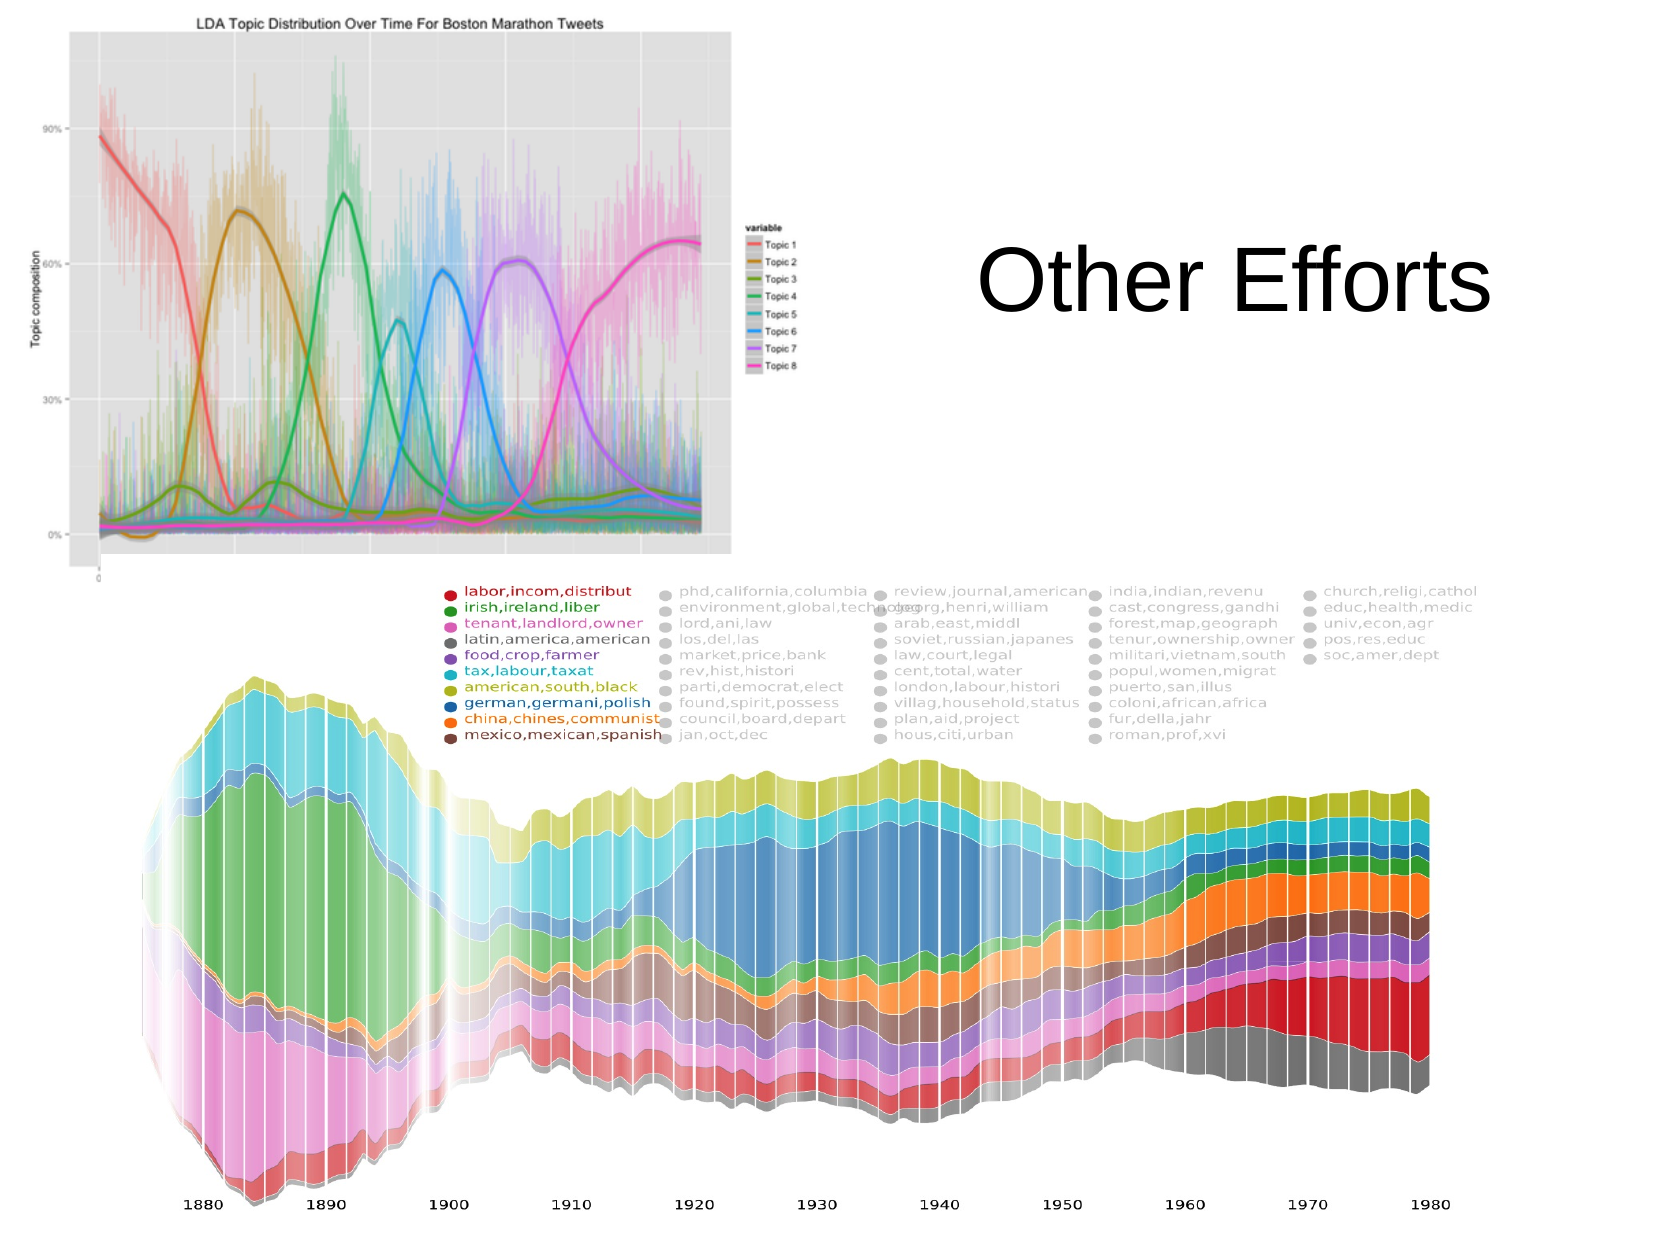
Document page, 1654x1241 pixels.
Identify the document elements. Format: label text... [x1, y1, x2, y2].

picture [20, 0, 1516, 1241]
title Other Efforts [900, 49, 1571, 511]
